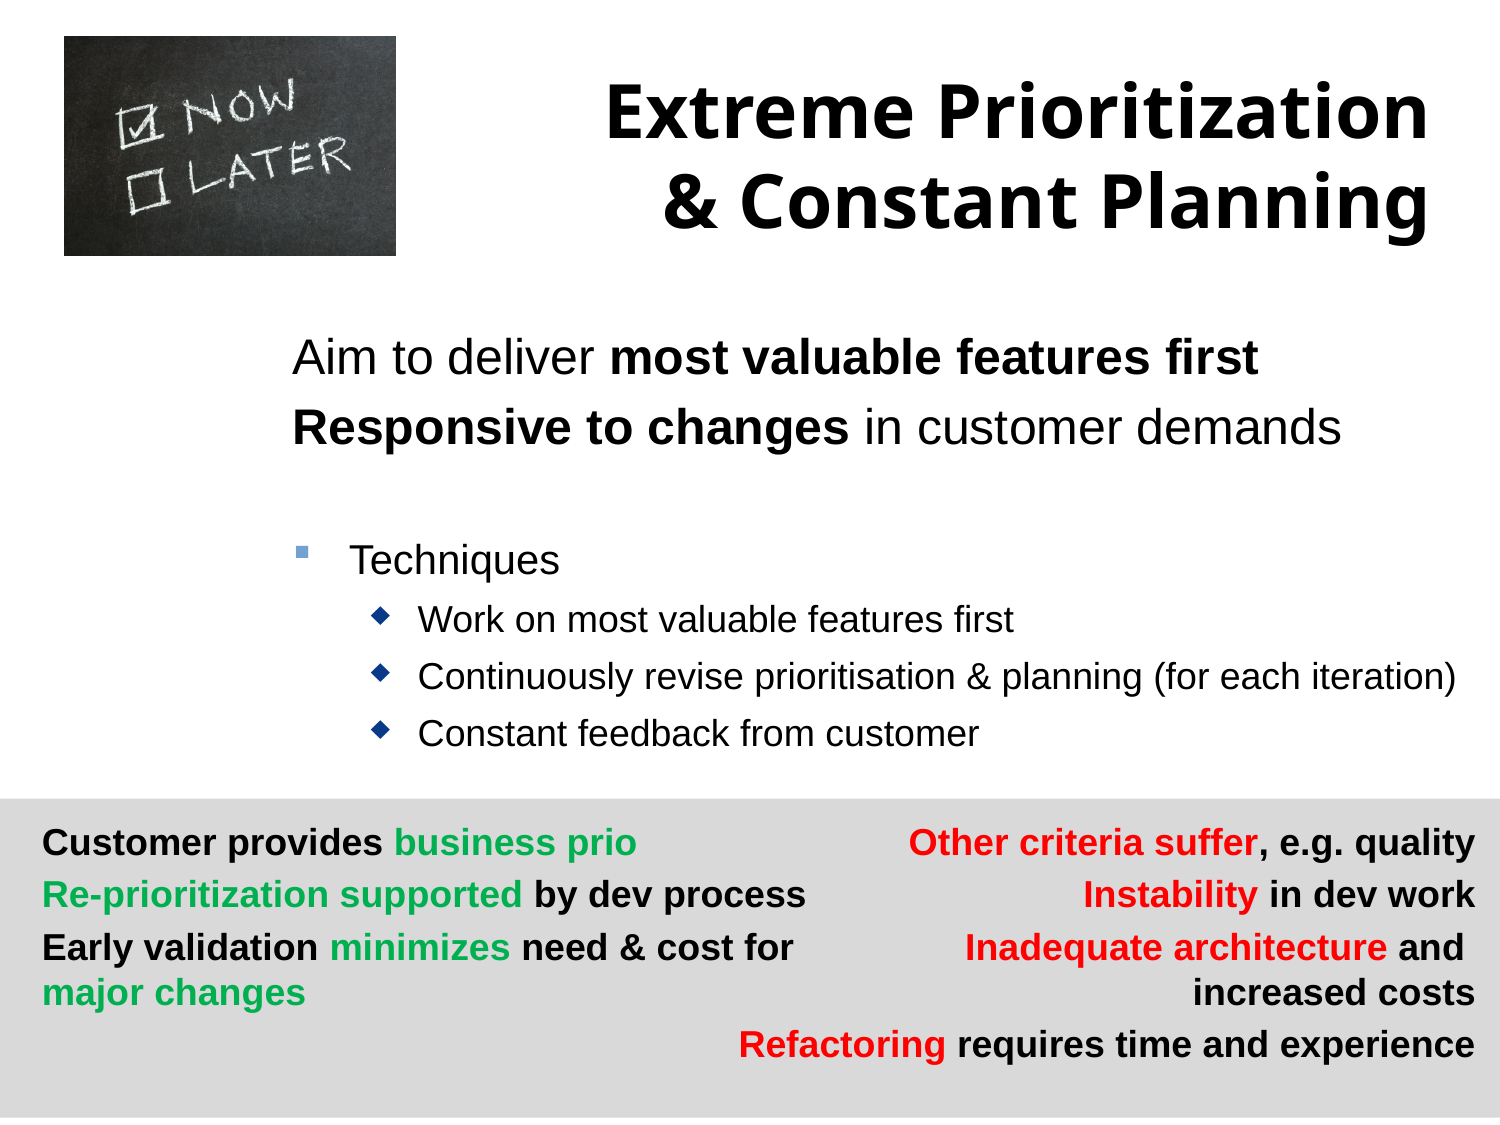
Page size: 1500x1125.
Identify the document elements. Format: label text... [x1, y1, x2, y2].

text_box Other criteria suffer, e.g. quality Instability in dev work Inadequate architecture and increased costs Refactoring requires time and experience [690, 810, 1491, 1094]
title Extreme Prioritization & Constant Planning [419, 0, 1447, 251]
picture [64, 36, 396, 256]
list Aim to deliver most valuable features first Responsive to changes in customer demands Techniques Work on most valuable features first Continuously revise prioritisation & planning (for each iteration) Constant feedback from customer [277, 317, 1500, 792]
text_box Customer provides business prio Re-prioritization supported by dev process Early validation minimizes need & cost for major changes [27, 810, 690, 1094]
text_box [0, 798, 1500, 1118]
